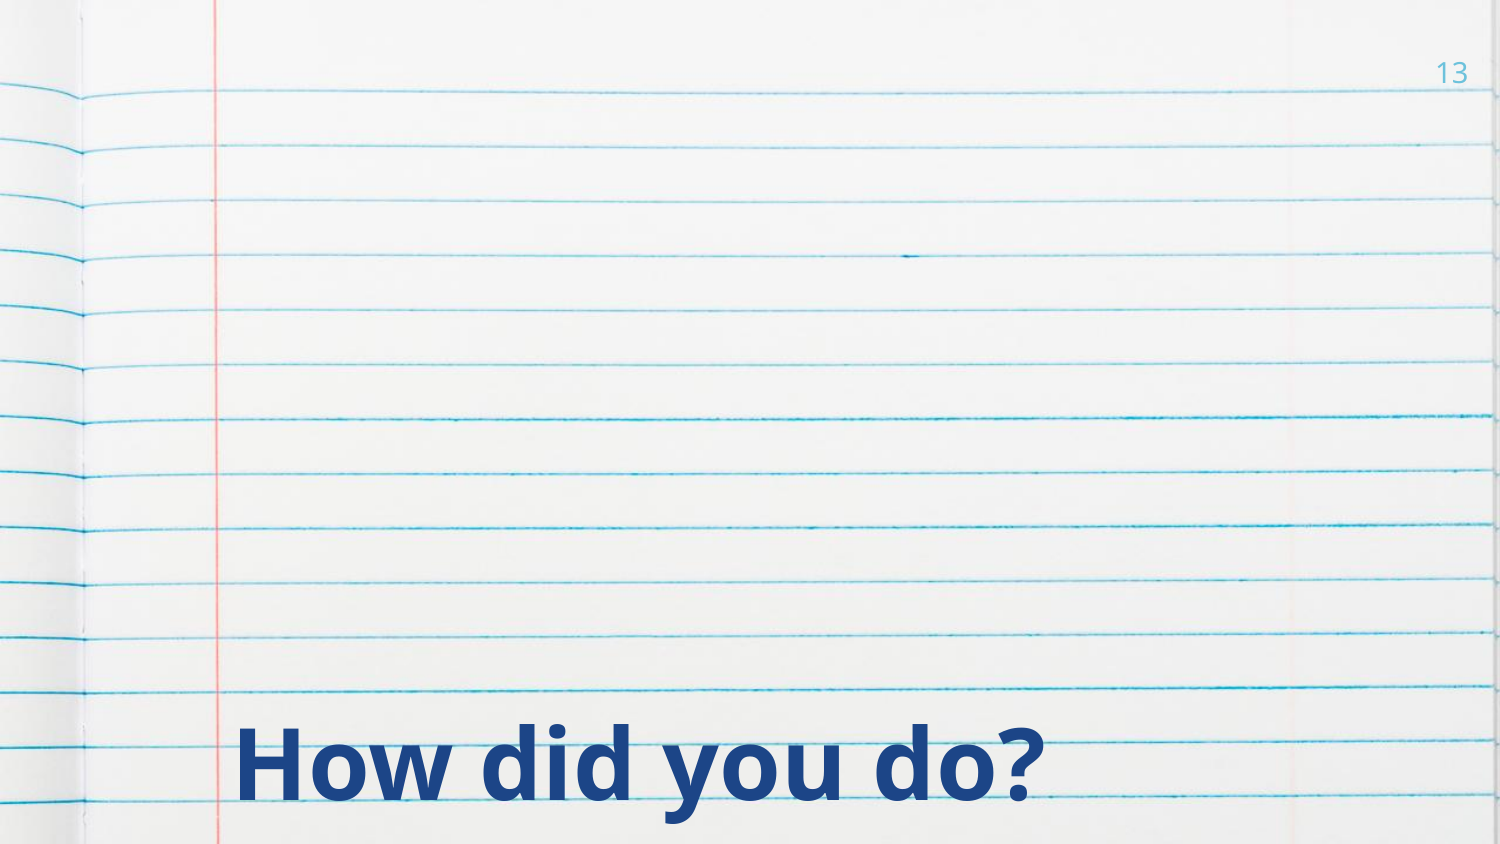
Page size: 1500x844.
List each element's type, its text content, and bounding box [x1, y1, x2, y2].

picture [0, 0, 1500, 844]
slide_number 1 [1378, 41, 1469, 107]
list How did you do? [231, 700, 1425, 786]
